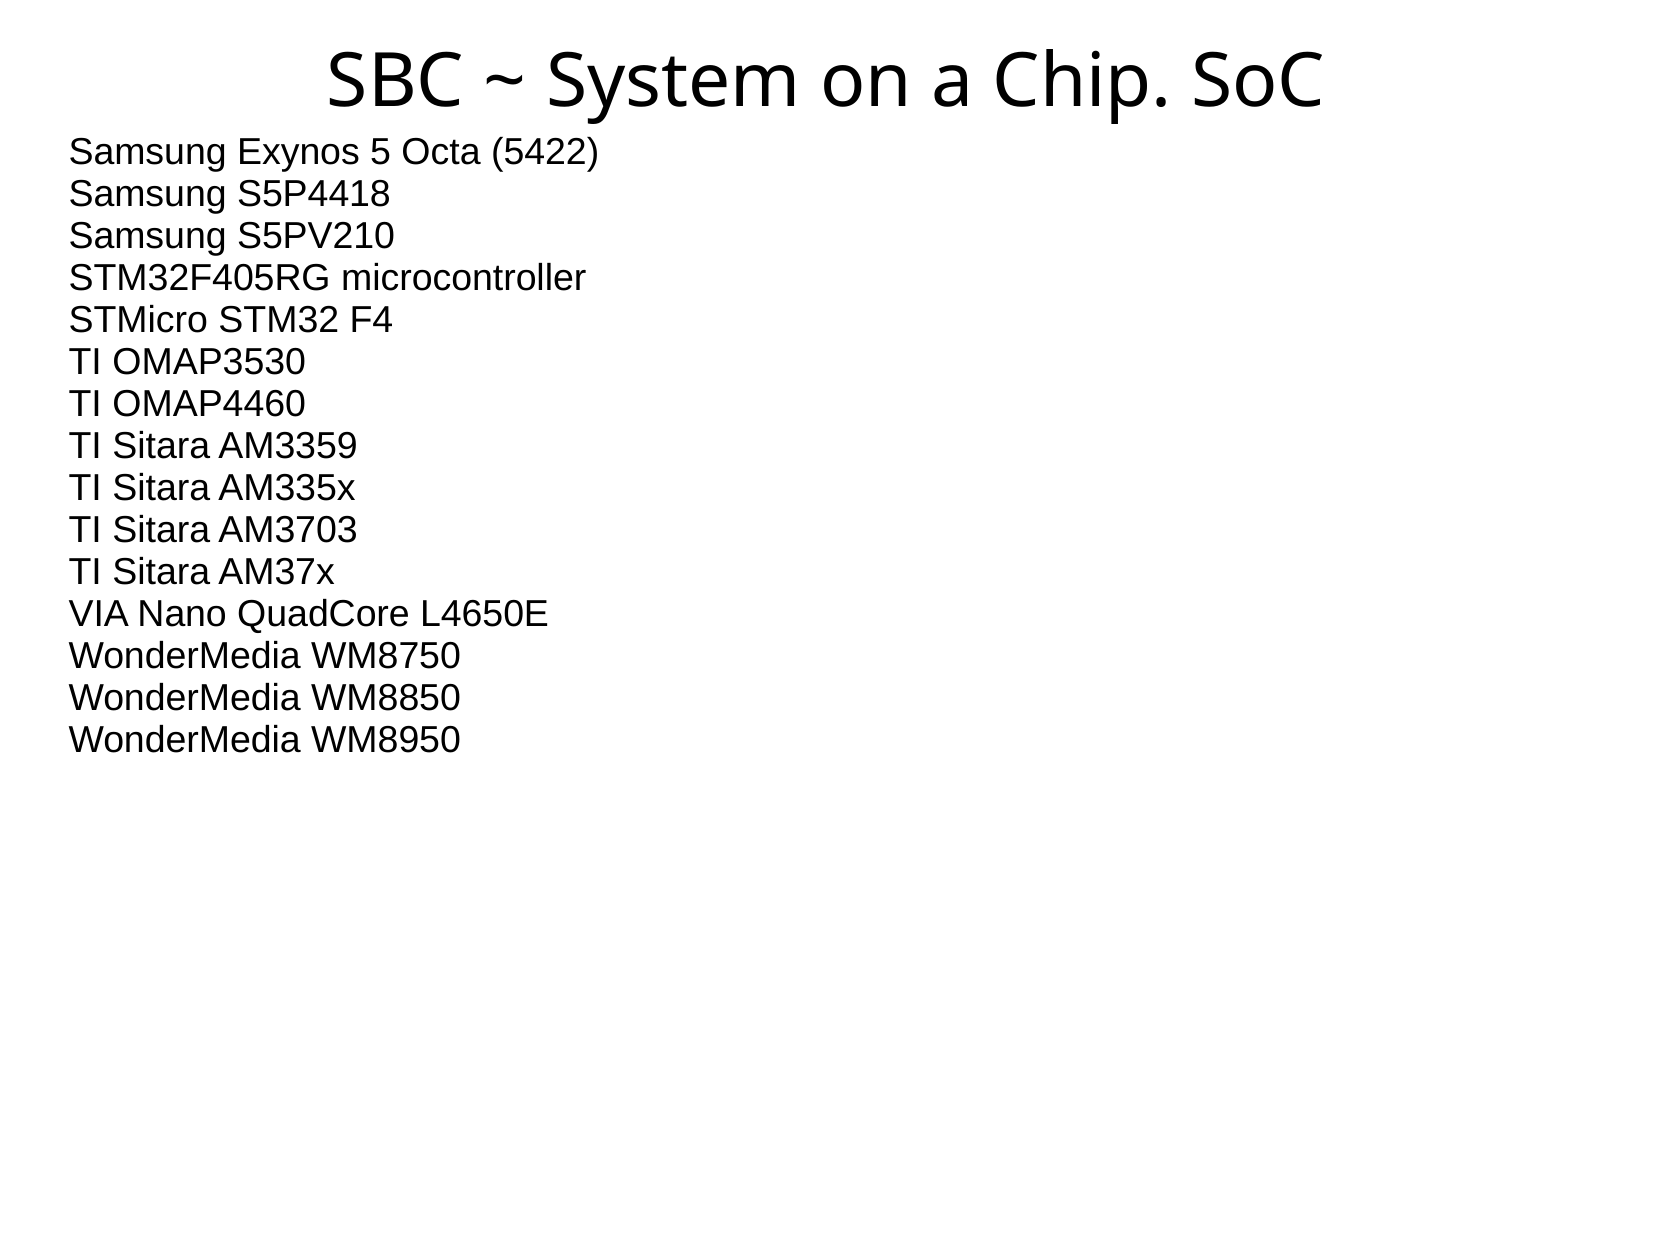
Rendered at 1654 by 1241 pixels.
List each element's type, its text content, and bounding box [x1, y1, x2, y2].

text_box Samsung Exynos 5 Octa (5422) Samsung S5P4418 Samsung S5PV210 STM32F405RG microcontroller STMicro STM32 F4 TI OMAP3530 TI OMAP4460 TI Sitara AM3359 TI Sitara AM335x TI Sitara AM3703 TI Sitara AM37x VIA Nano QuadCore L4650E WonderMedia WM8750 WonderMedia WM8850 WonderMedia WM8950 [53, 123, 615, 768]
title SBC ~ System on a Chip. SoC [82, 36, 1571, 119]
